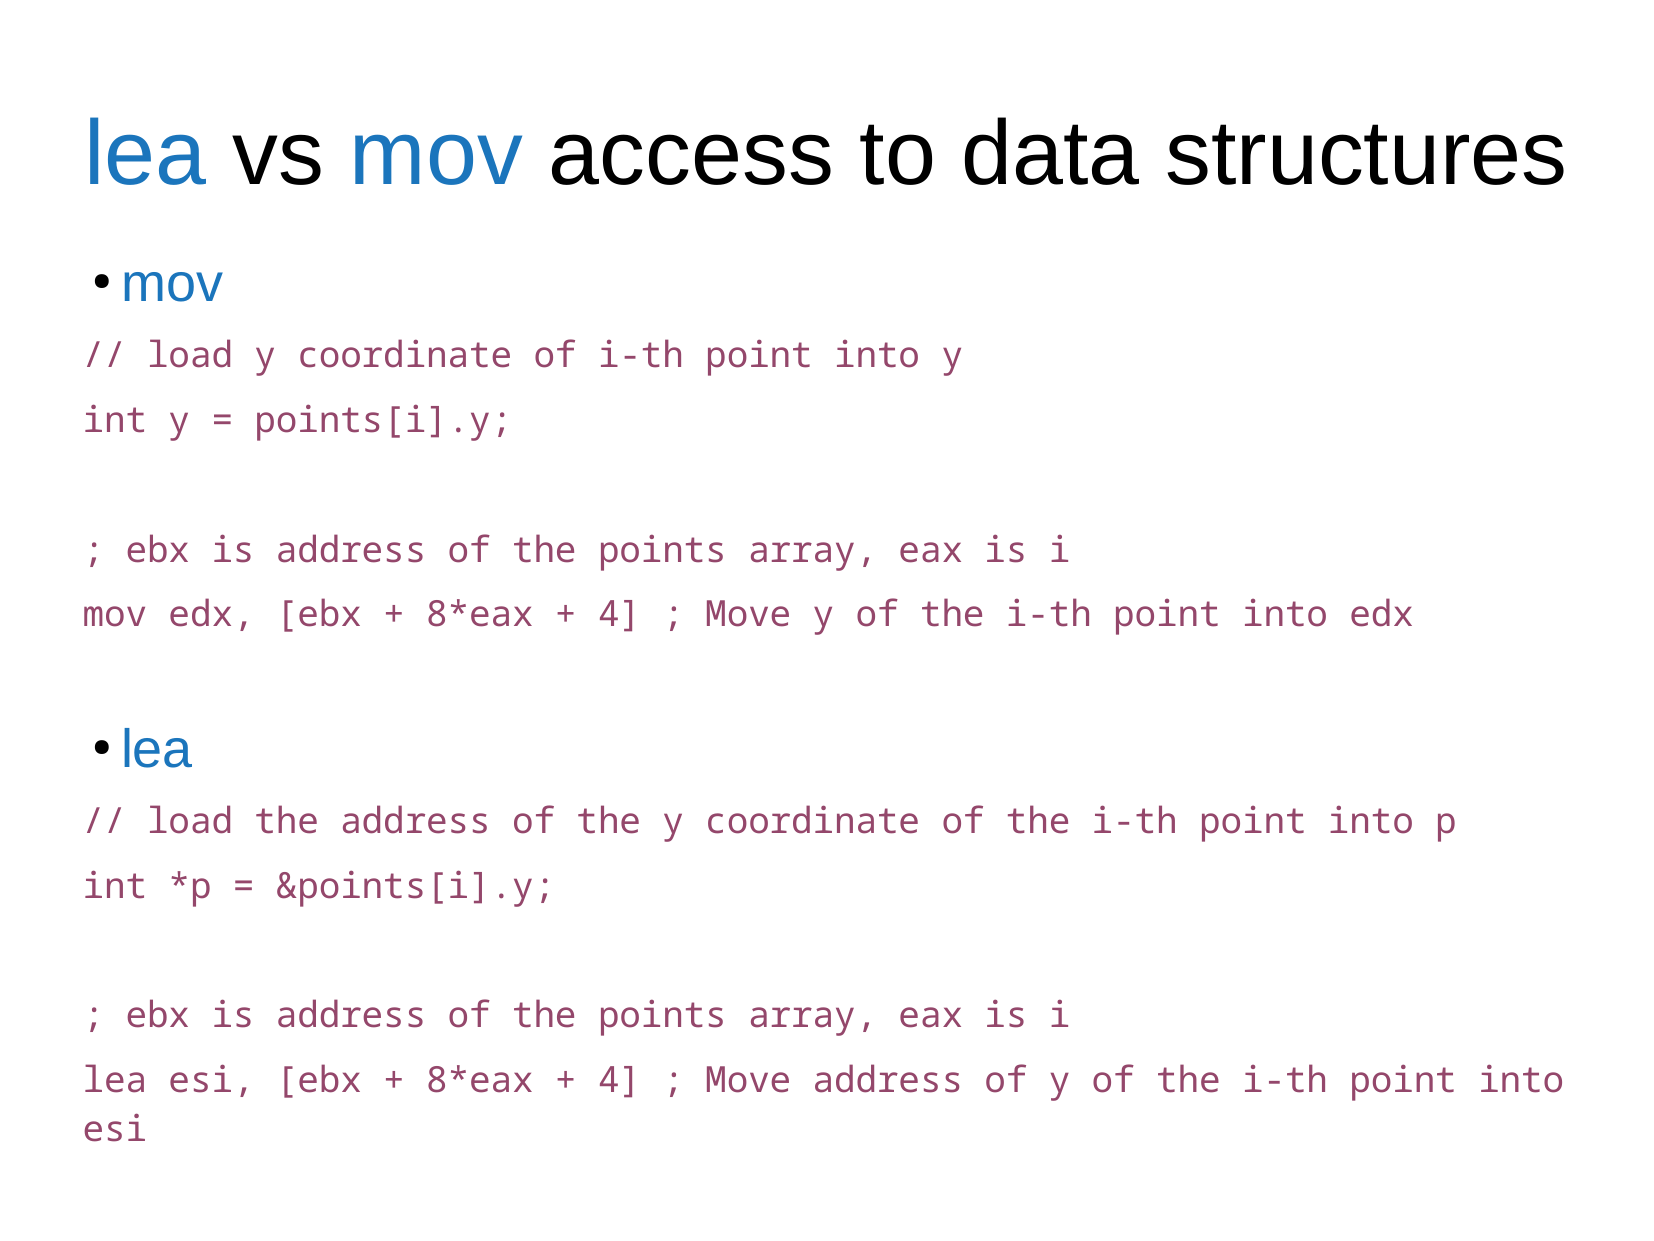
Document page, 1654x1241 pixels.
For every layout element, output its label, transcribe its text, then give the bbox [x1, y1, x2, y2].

title lea vs mov access to data structures [82, 49, 1571, 187]
list mov // load y coordinate of i-th point into y int y = points[i].y; ; ebx is address of the points array, eax is i mov edx, [ebx + 8*eax + 4] ; Move y of the i-th point into edx lea // load the address of the y coordinate of the i-th point into p int *p = &points[i].y; ; ebx is address of the points array, eax is i lea esi, [ebx + 8*eax + 4] ; Move address of y of the i-th point into esi [82, 187, 1571, 1163]
